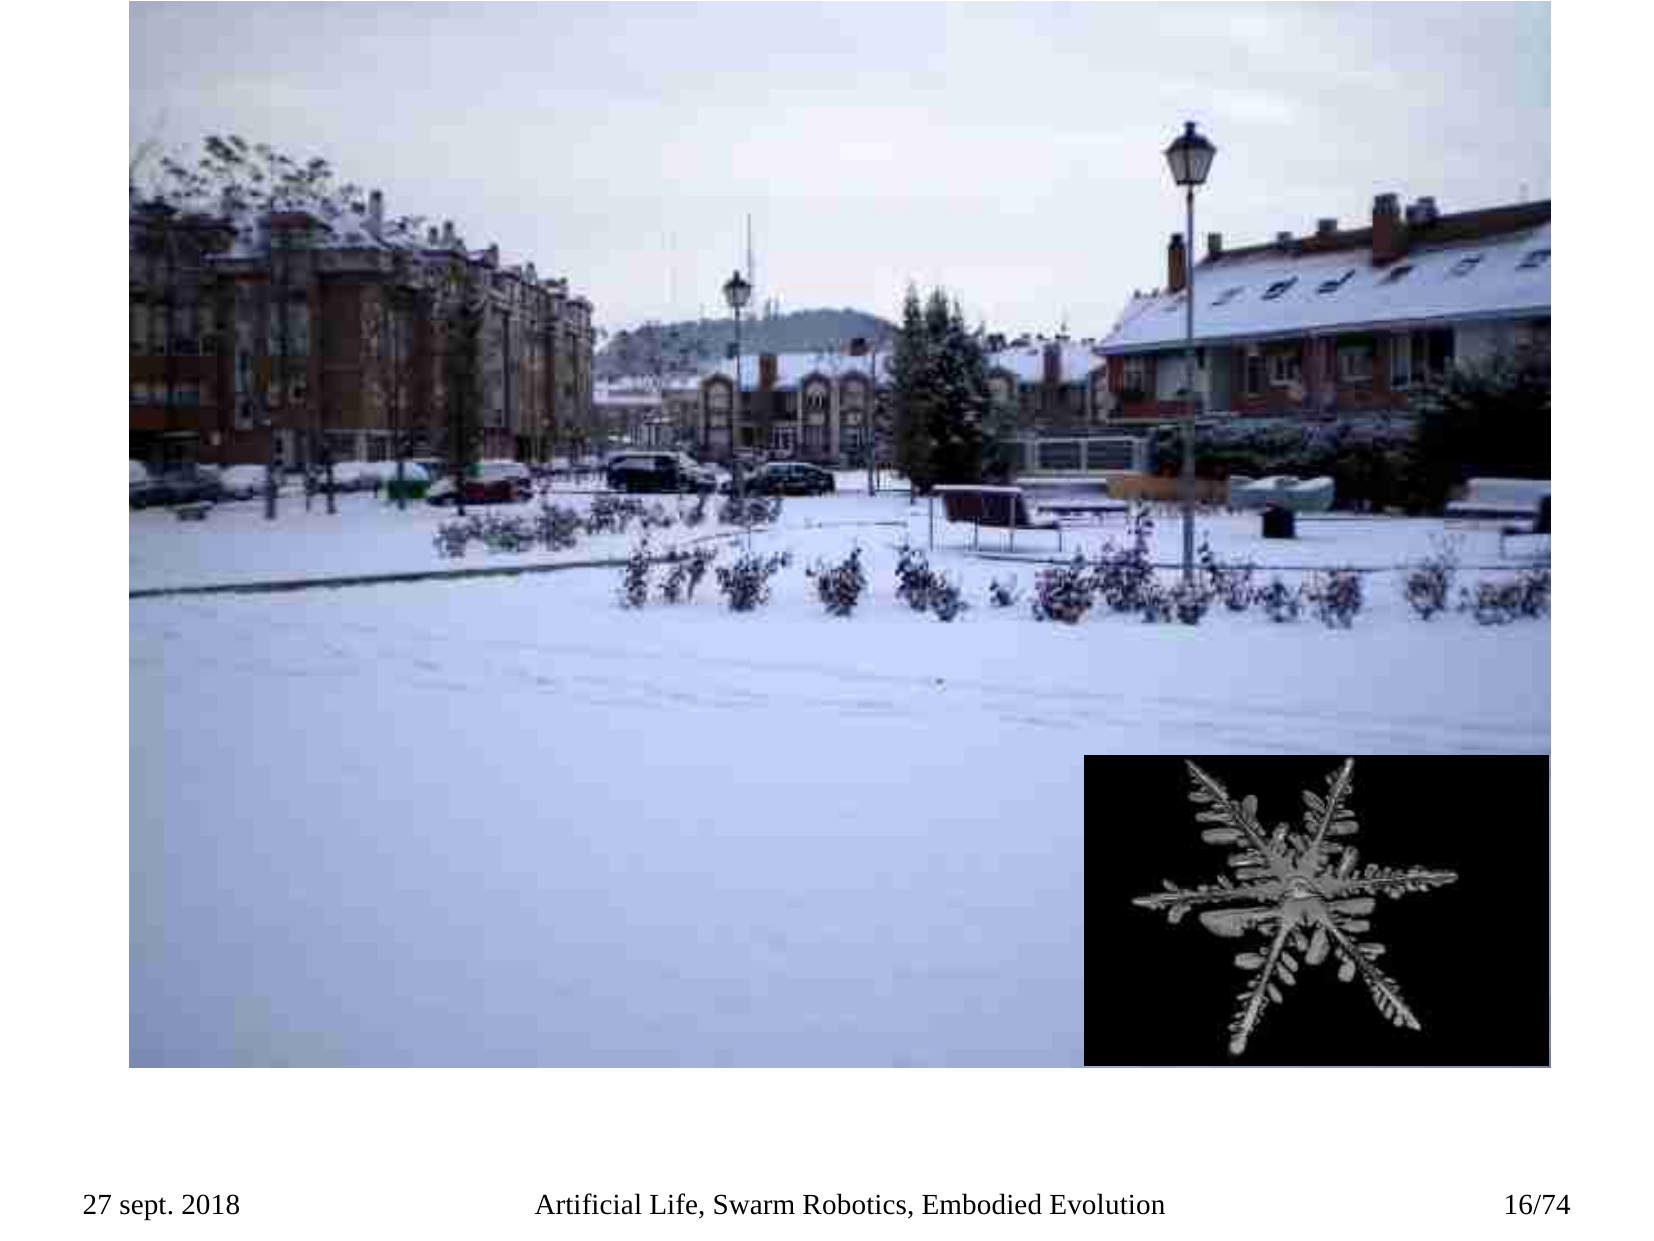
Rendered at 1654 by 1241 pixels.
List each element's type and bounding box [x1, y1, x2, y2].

picture [129, 1, 1551, 1068]
